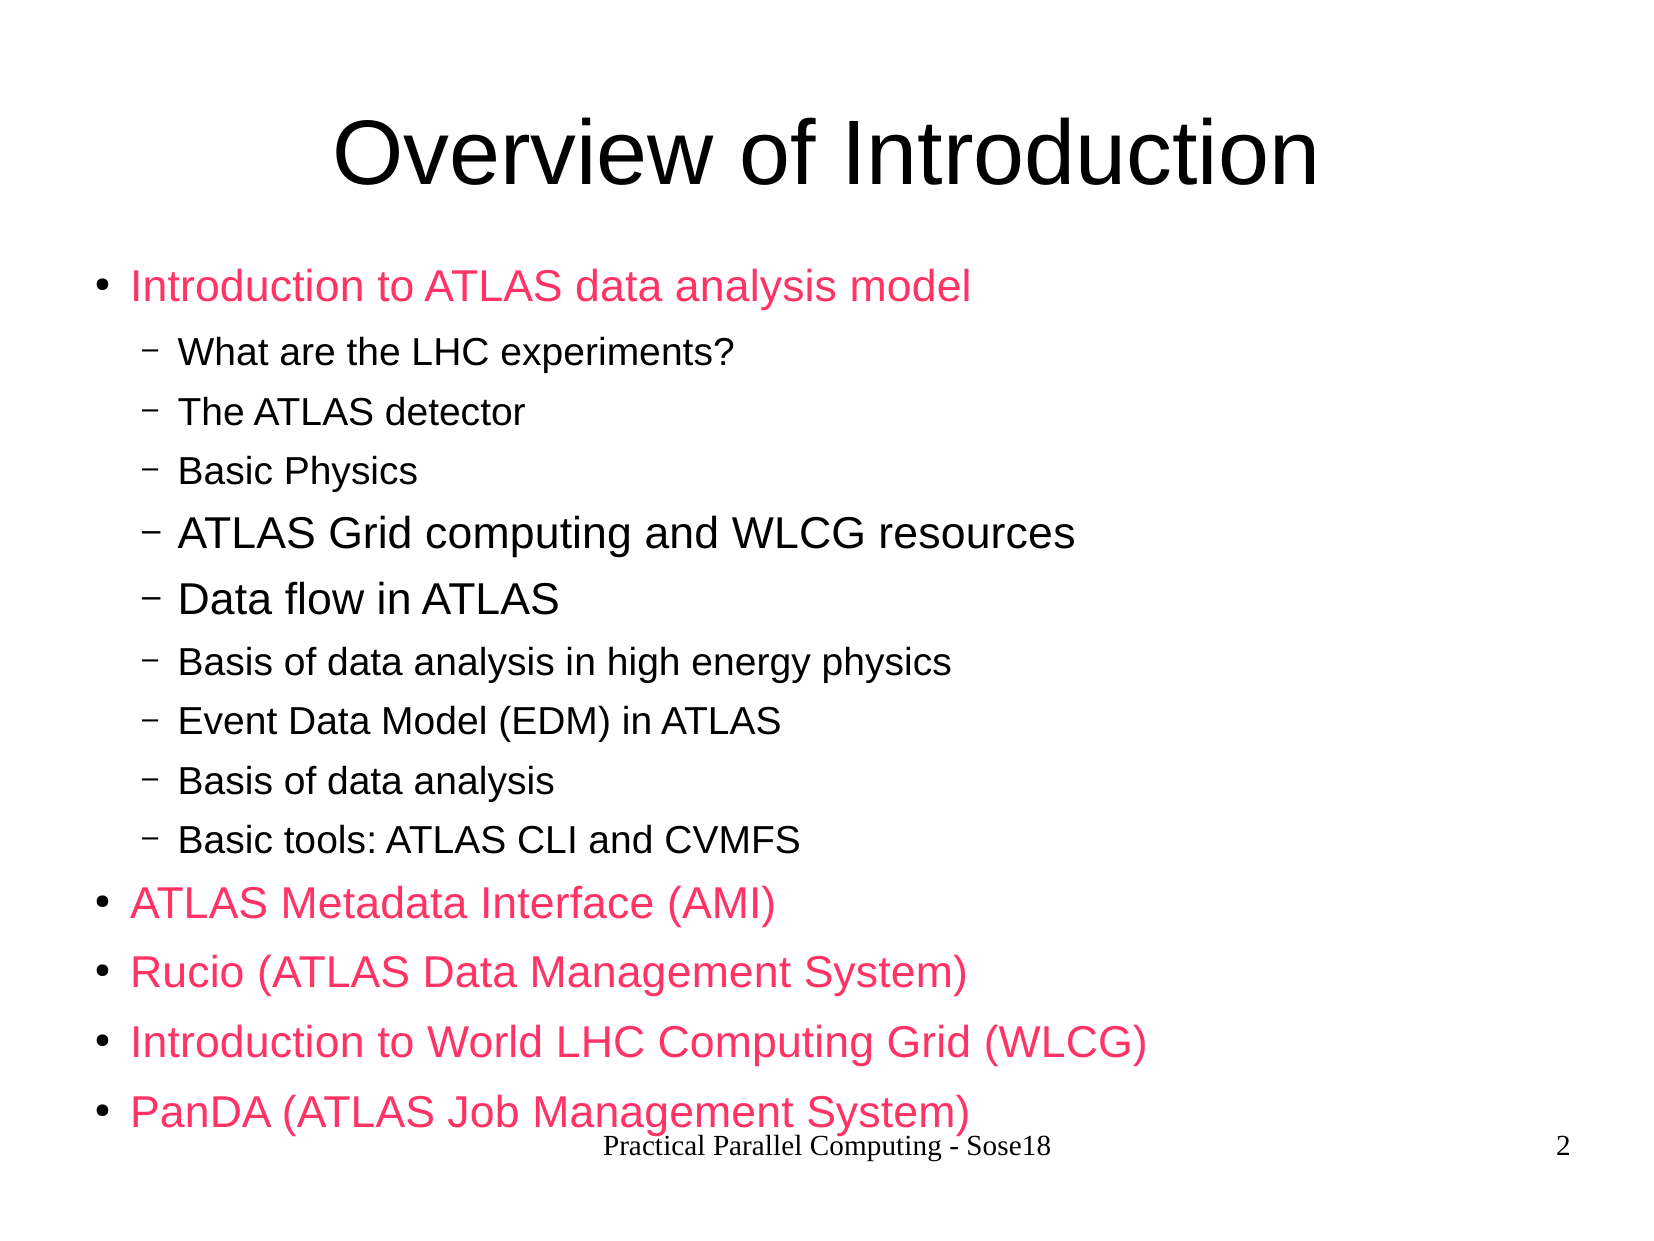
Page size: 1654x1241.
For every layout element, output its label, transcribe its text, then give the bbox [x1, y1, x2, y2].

list Introduction to ATLAS data analysis model What are the LHC experiments? The ATLAS detector Basic Physics ATLAS Grid computing and WLCG resources Data flow in ATLAS Basis of data analysis in high energy physics Event Data Model (EDM) in ATLAS Basis of data analysis Basic tools: ATLAS CLI and CVMFS ATLAS Metadata Interface (AMI) Rucio (ATLAS Data Management System) Introduction to World LHC Computing Grid (WLCG) PanDA (ATLAS Job Management System) [82, 260, 1571, 1141]
title Overview of Introduction [82, 49, 1571, 257]
